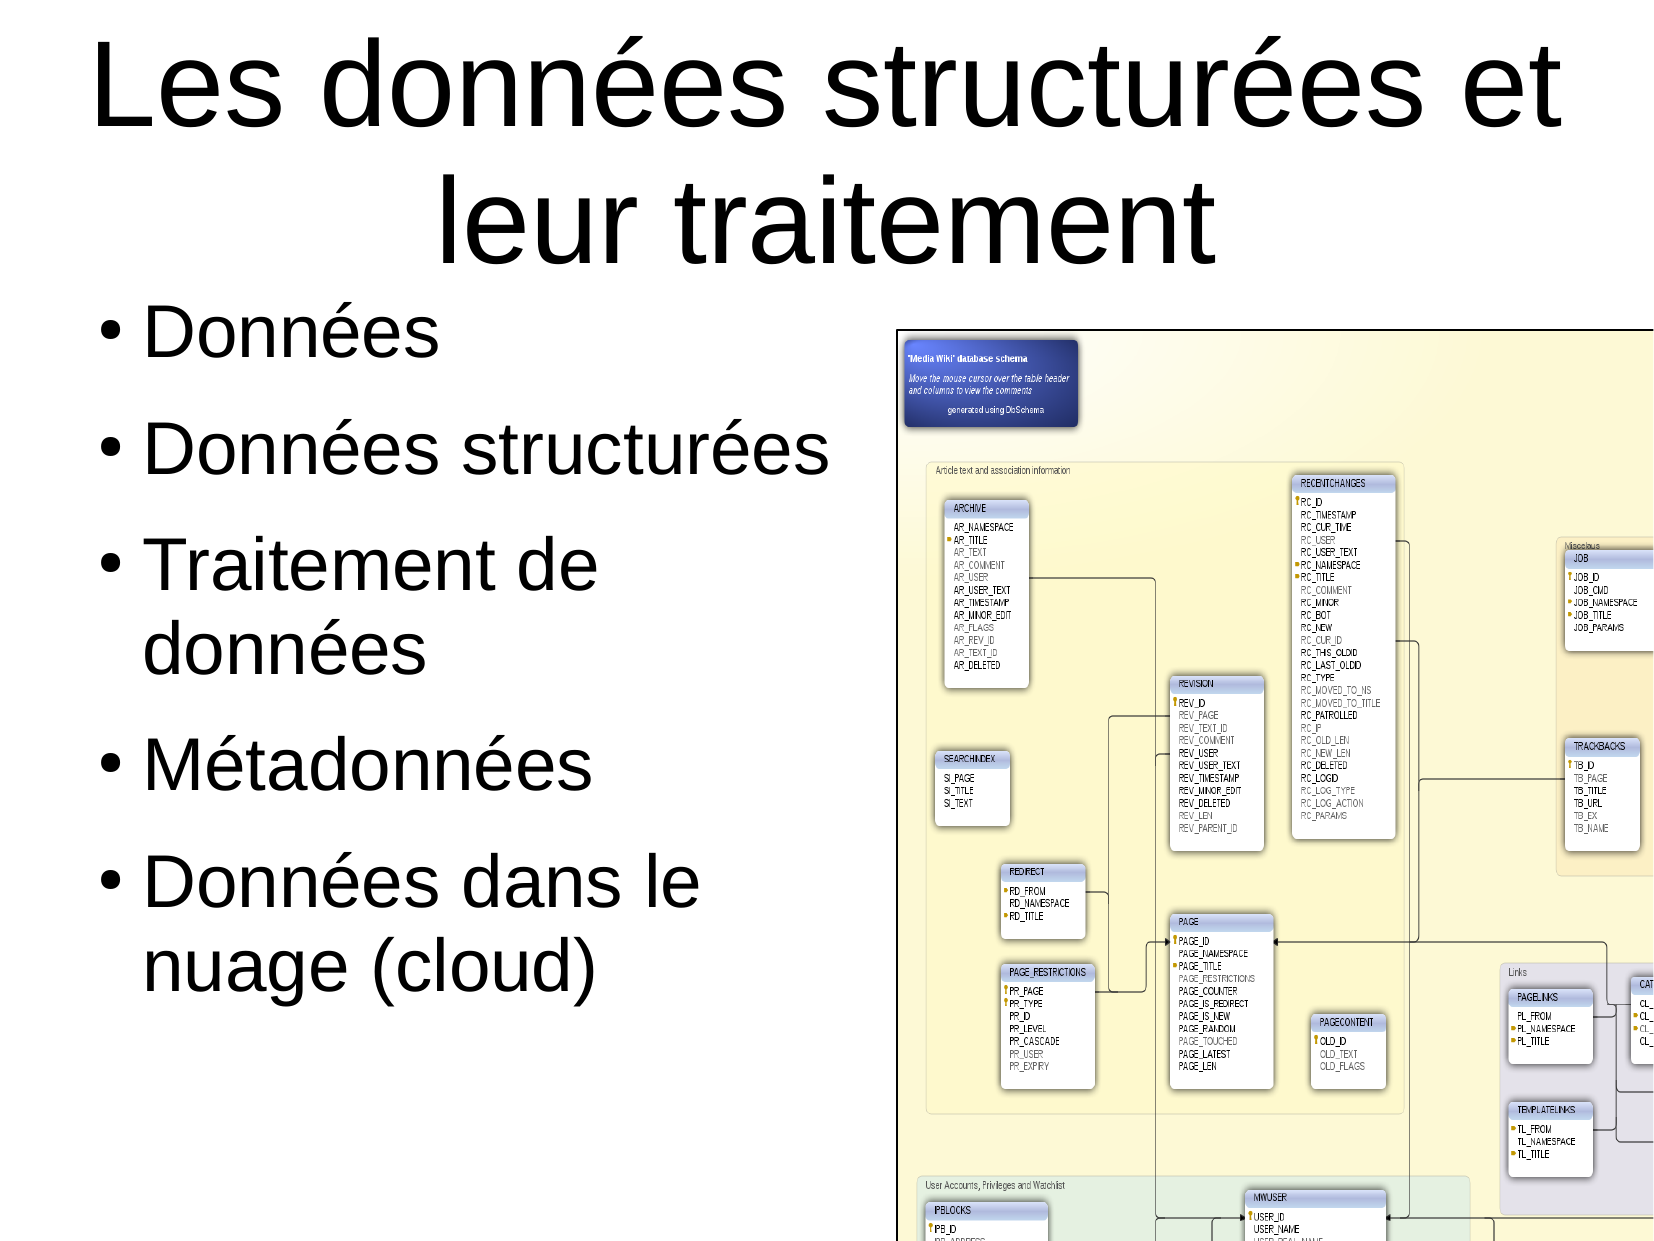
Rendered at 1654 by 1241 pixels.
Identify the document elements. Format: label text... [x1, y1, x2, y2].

picture [897, 330, 1654, 1241]
list Données Données structurées Traitement de données Métadonnées Données dans le nuage (cloud) [82, 290, 1571, 1010]
title Les données structurées et leur traitement [82, 0, 1571, 290]
